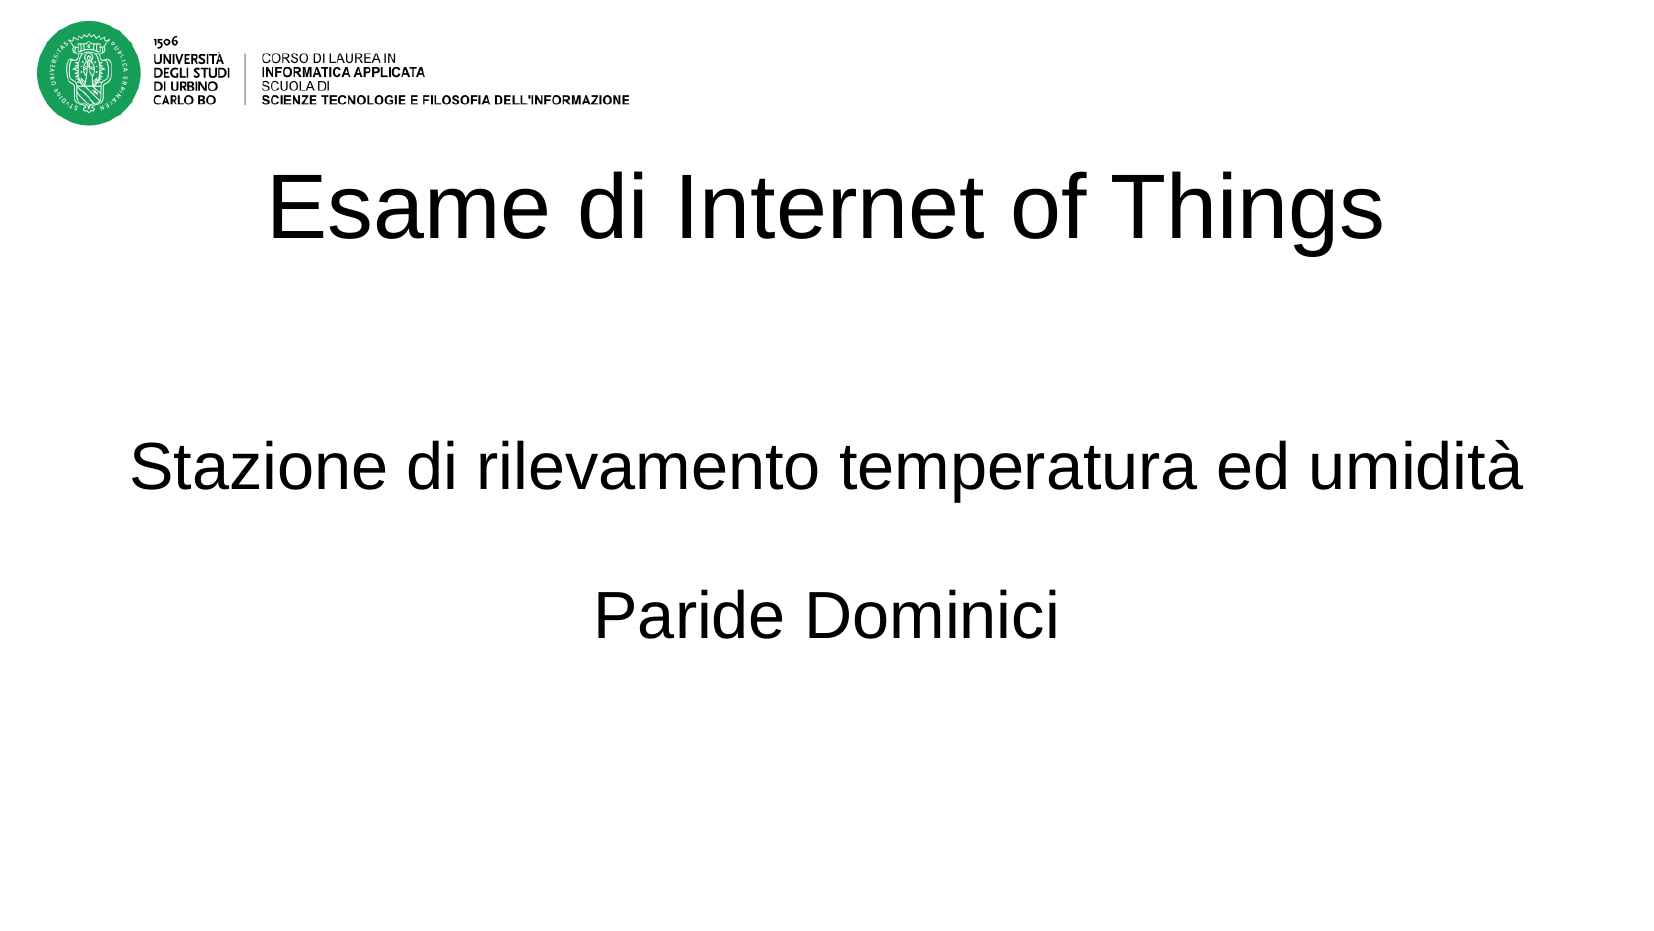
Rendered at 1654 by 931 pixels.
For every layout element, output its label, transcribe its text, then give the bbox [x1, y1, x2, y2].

title Esame di Internet of Things [82, 118, 1571, 296]
subtitle Stazione di rilevamento temperatura ed umidità Paride Dominici [82, 324, 1571, 758]
picture [25, 17, 650, 128]
